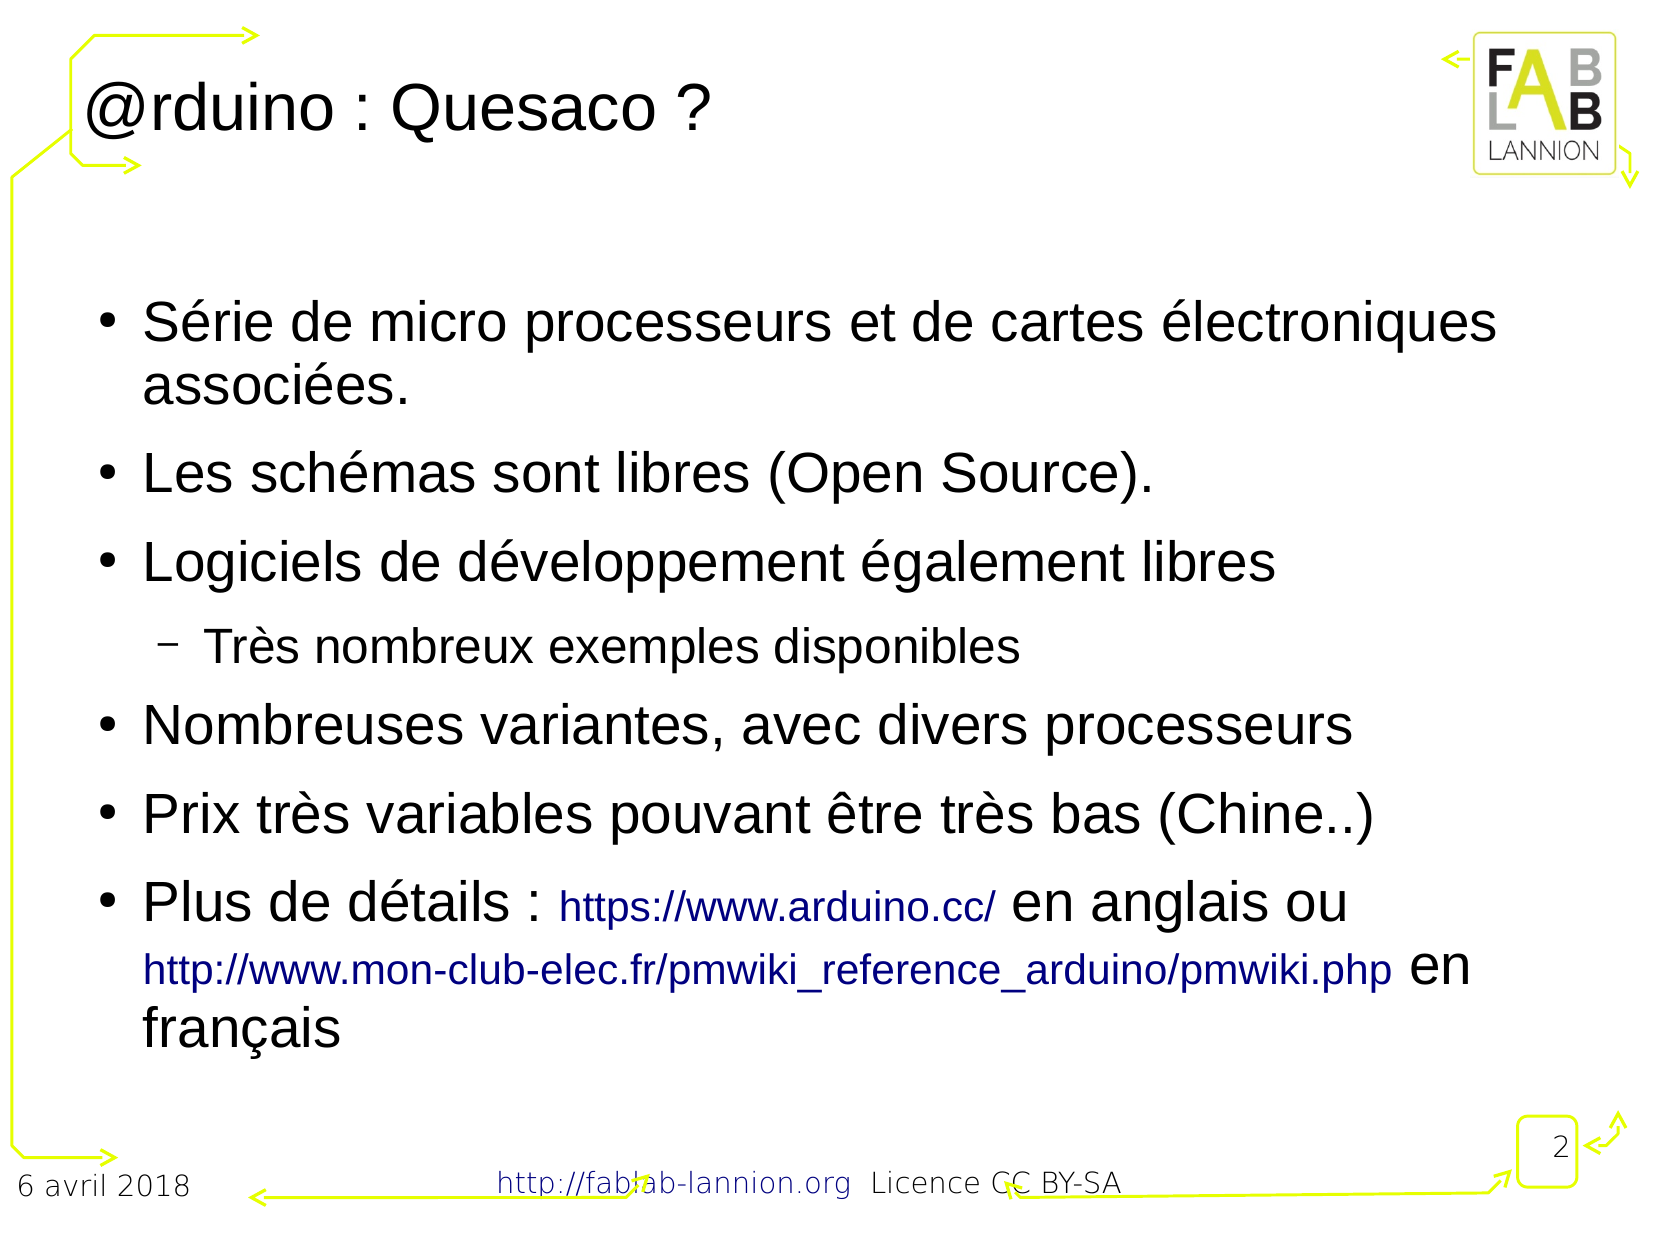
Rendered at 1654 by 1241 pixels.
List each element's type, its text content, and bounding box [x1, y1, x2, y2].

list Série de micro processeurs et de cartes électroniques associées. Les schémas sont libres (Open Source). Logiciels de développement également libres Très nombreux exemples disponibles Nombreuses variantes, avec divers processeurs Prix très variables pouvant être très bas (Chine..) Plus de détails : https://www.arduino.cc/ en anglais ou http://www.mon-club-elec.fr/pmwiki_reference_arduino/pmwiki.php en français [82, 290, 1571, 1075]
picture [1470, 29, 1619, 178]
title @rduino : Quesaco ? [82, 49, 1441, 166]
